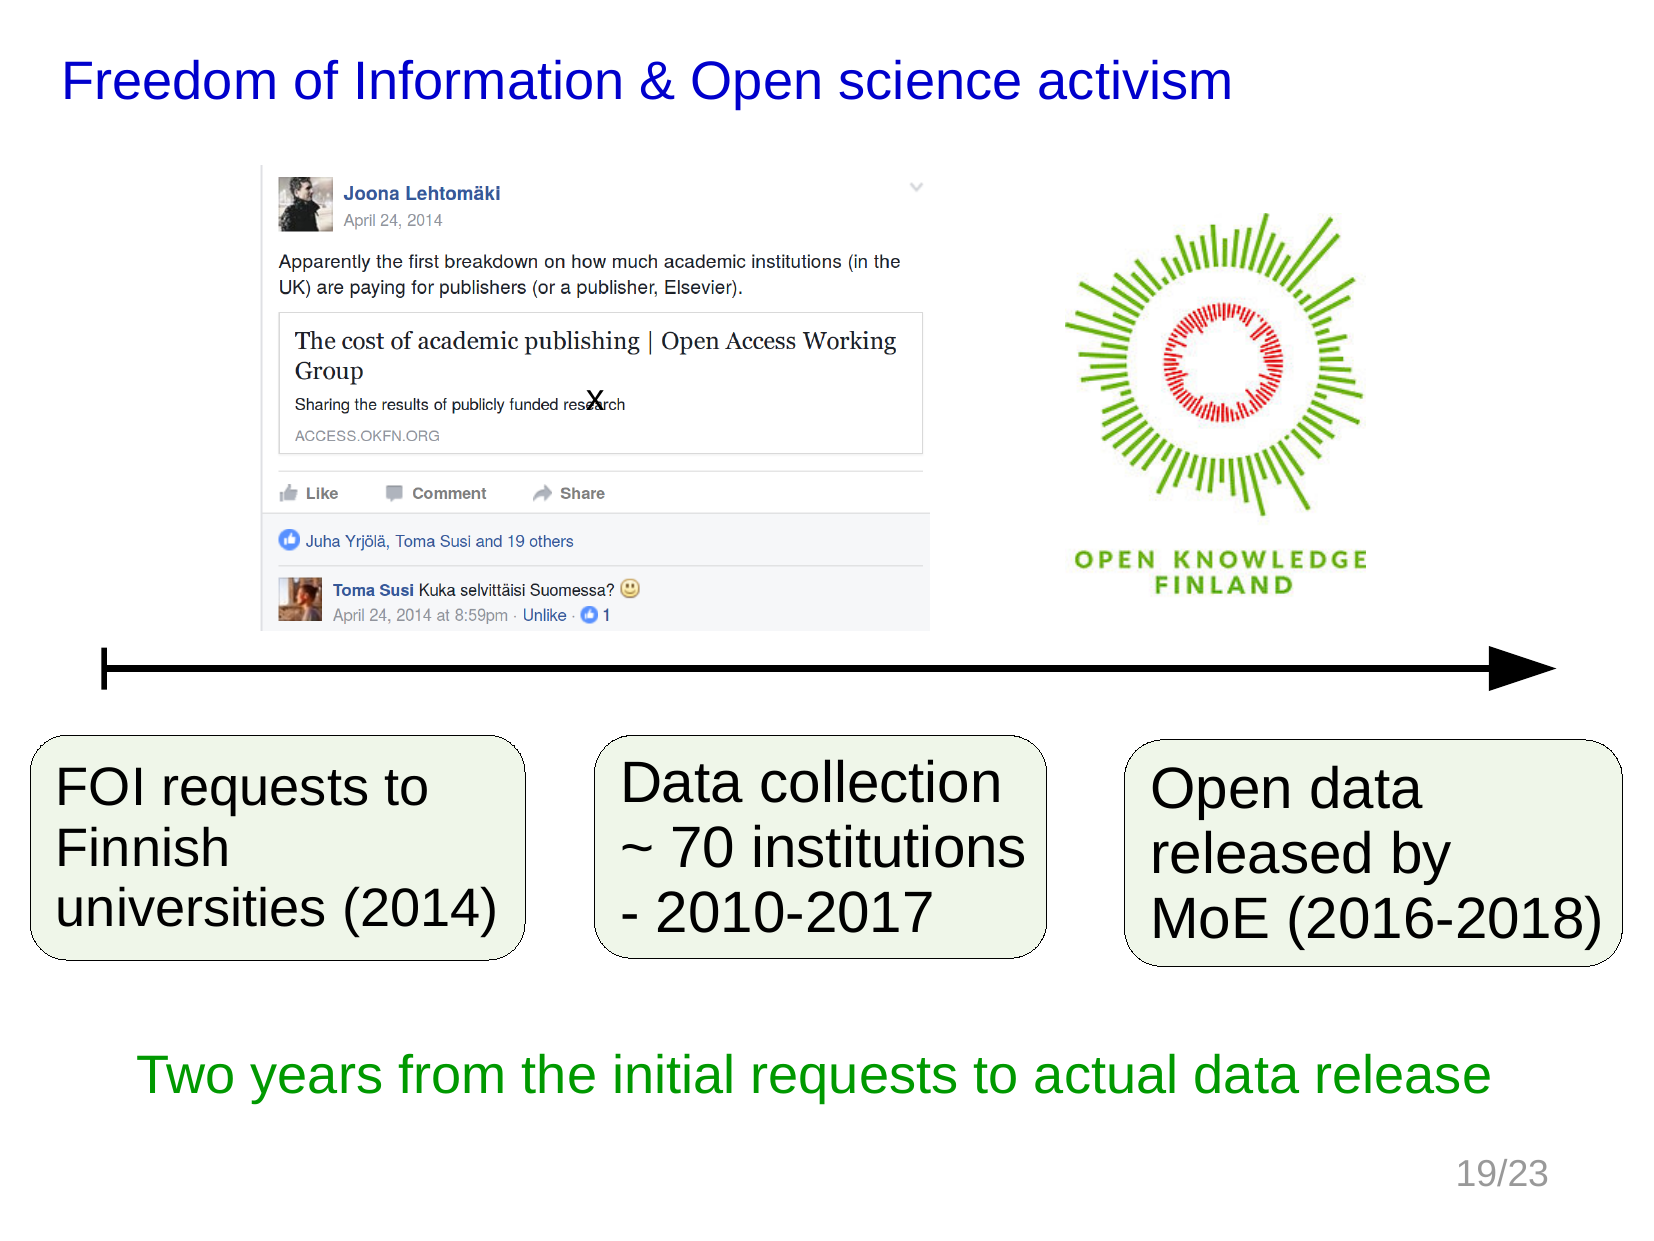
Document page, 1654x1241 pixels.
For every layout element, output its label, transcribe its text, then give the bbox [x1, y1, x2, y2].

title Freedom of Information & Open science activism [60, 41, 1546, 121]
picture [260, 165, 931, 631]
text_box FOI requests to Finnish universities (2014) [30, 735, 526, 961]
picture [1065, 213, 1366, 601]
text_box Data collection ~ 70 institutions - 2010-2017 [594, 735, 1047, 959]
text_box Open data released by MoE (2016-2018) [1124, 739, 1623, 967]
text_box <number>/23 [1440, 1144, 1654, 1216]
list Two years from the initial requests to actual data release [135, 1043, 1501, 1126]
